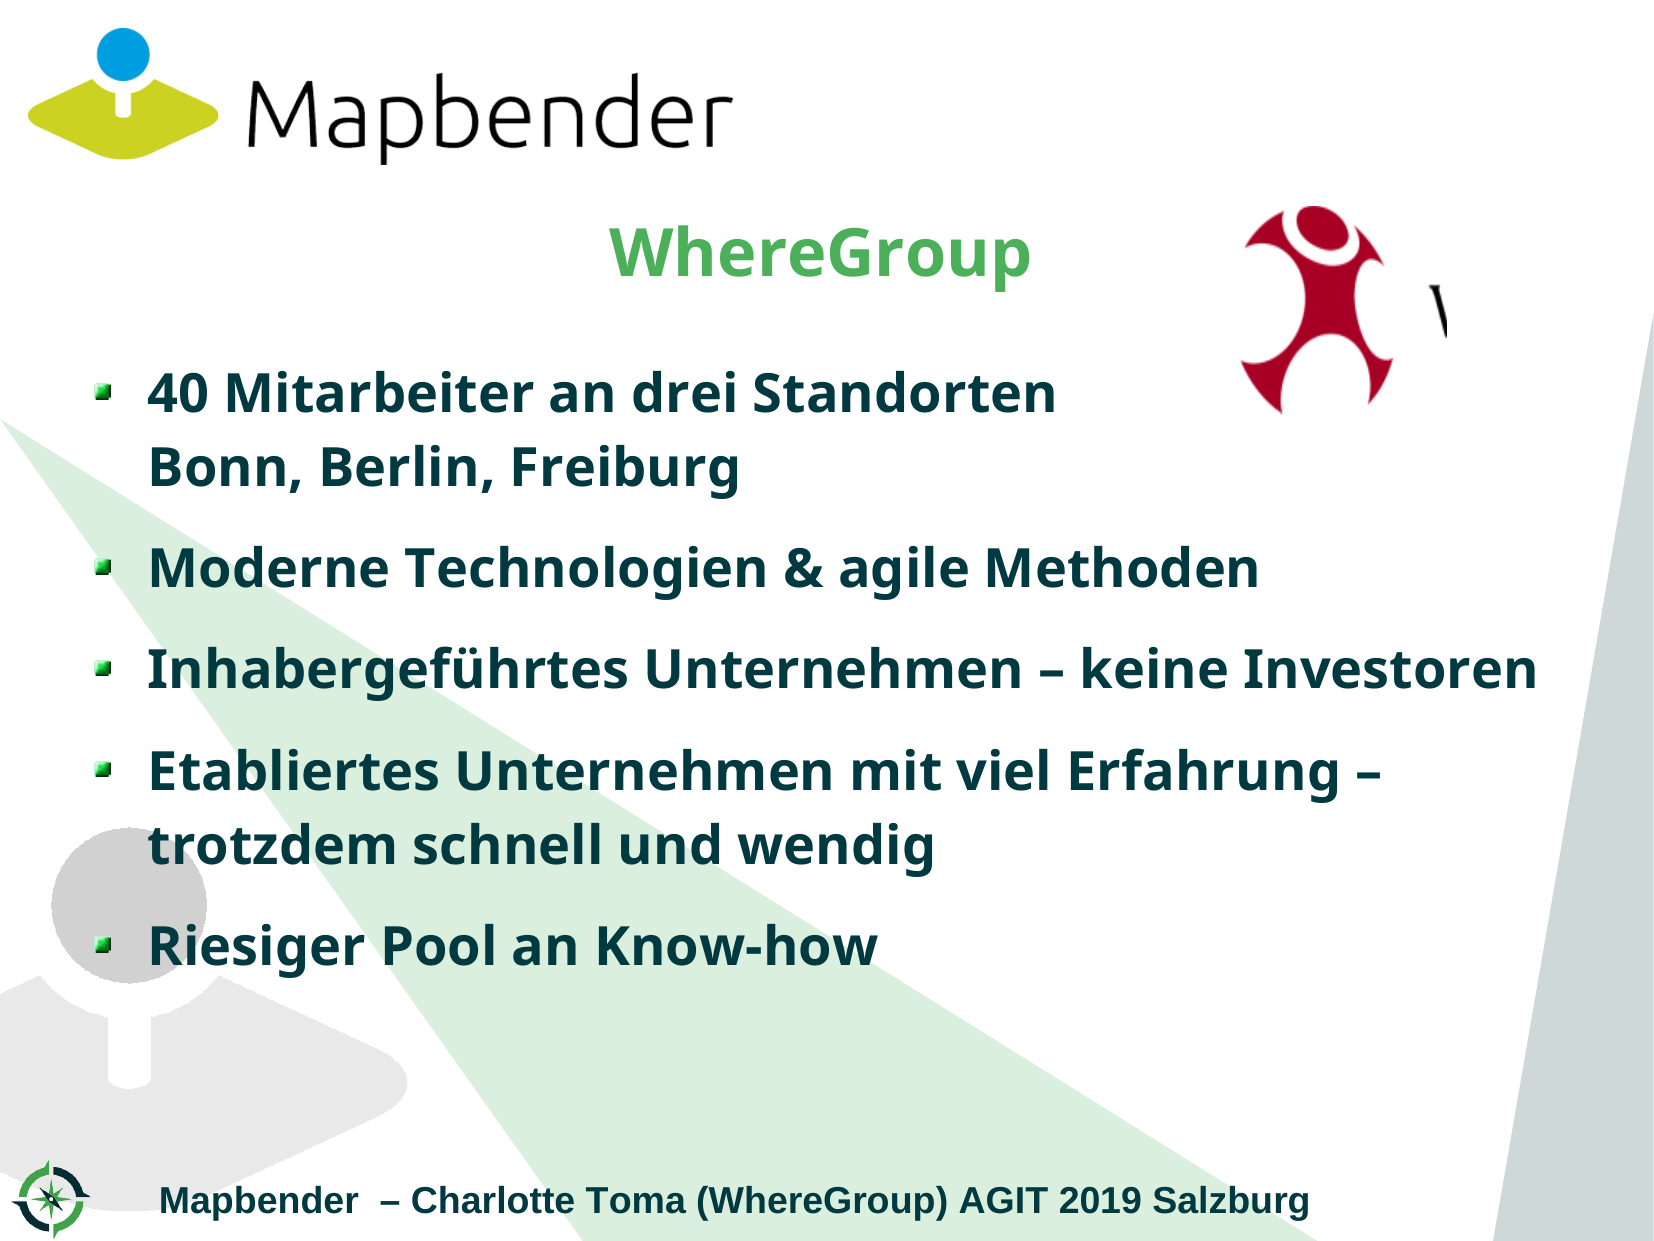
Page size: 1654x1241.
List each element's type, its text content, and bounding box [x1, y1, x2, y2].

list 40 Mitarbeiter an drei Standorten Bonn, Berlin, Freiburg Moderne Technologien & agile Methoden Inhabergeführtes Unternehmen – keine Investoren Etabliertes Unternehmen mit viel Erfahrung – trotzdem schnell und wendig Riesiger Pool an Know-how [76, 354, 1599, 1173]
picture [1240, 206, 1447, 414]
picture [10, 1158, 92, 1240]
title WhereGroup [76, 177, 1565, 325]
picture [28, 28, 733, 165]
